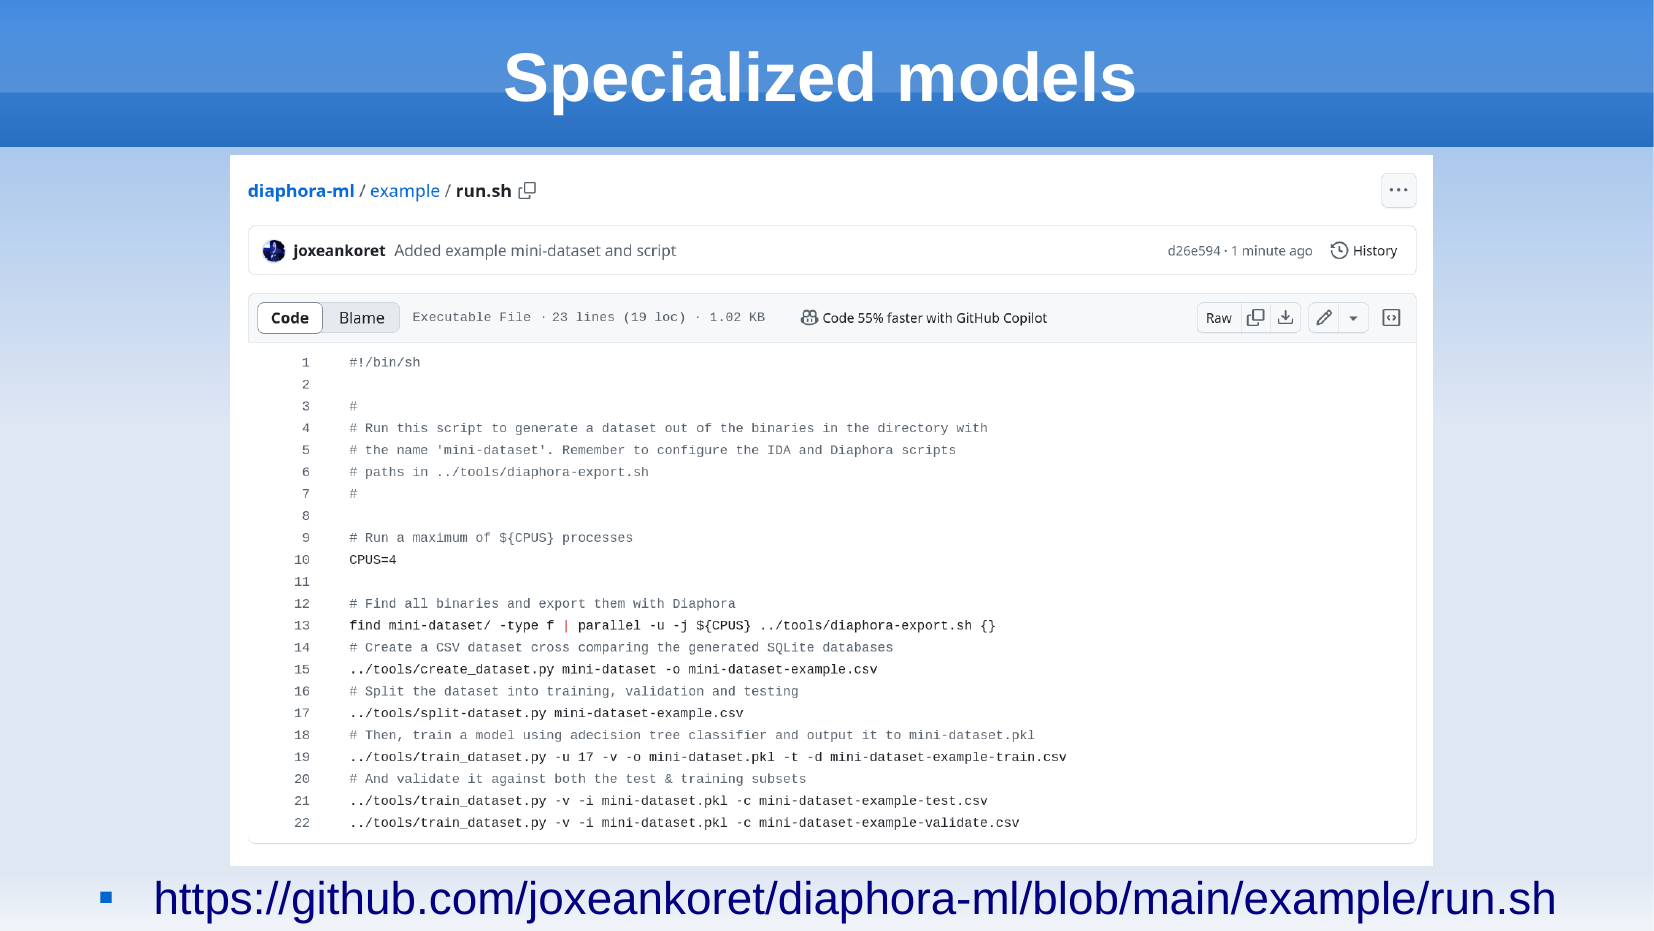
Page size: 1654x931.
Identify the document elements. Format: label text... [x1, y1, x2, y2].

picture [0, 0, 1654, 931]
title Specialized models [76, 0, 1565, 156]
list https://github.com/joxeankoret/diaphora-ml/blob/main/example/run.sh [82, 873, 1571, 928]
